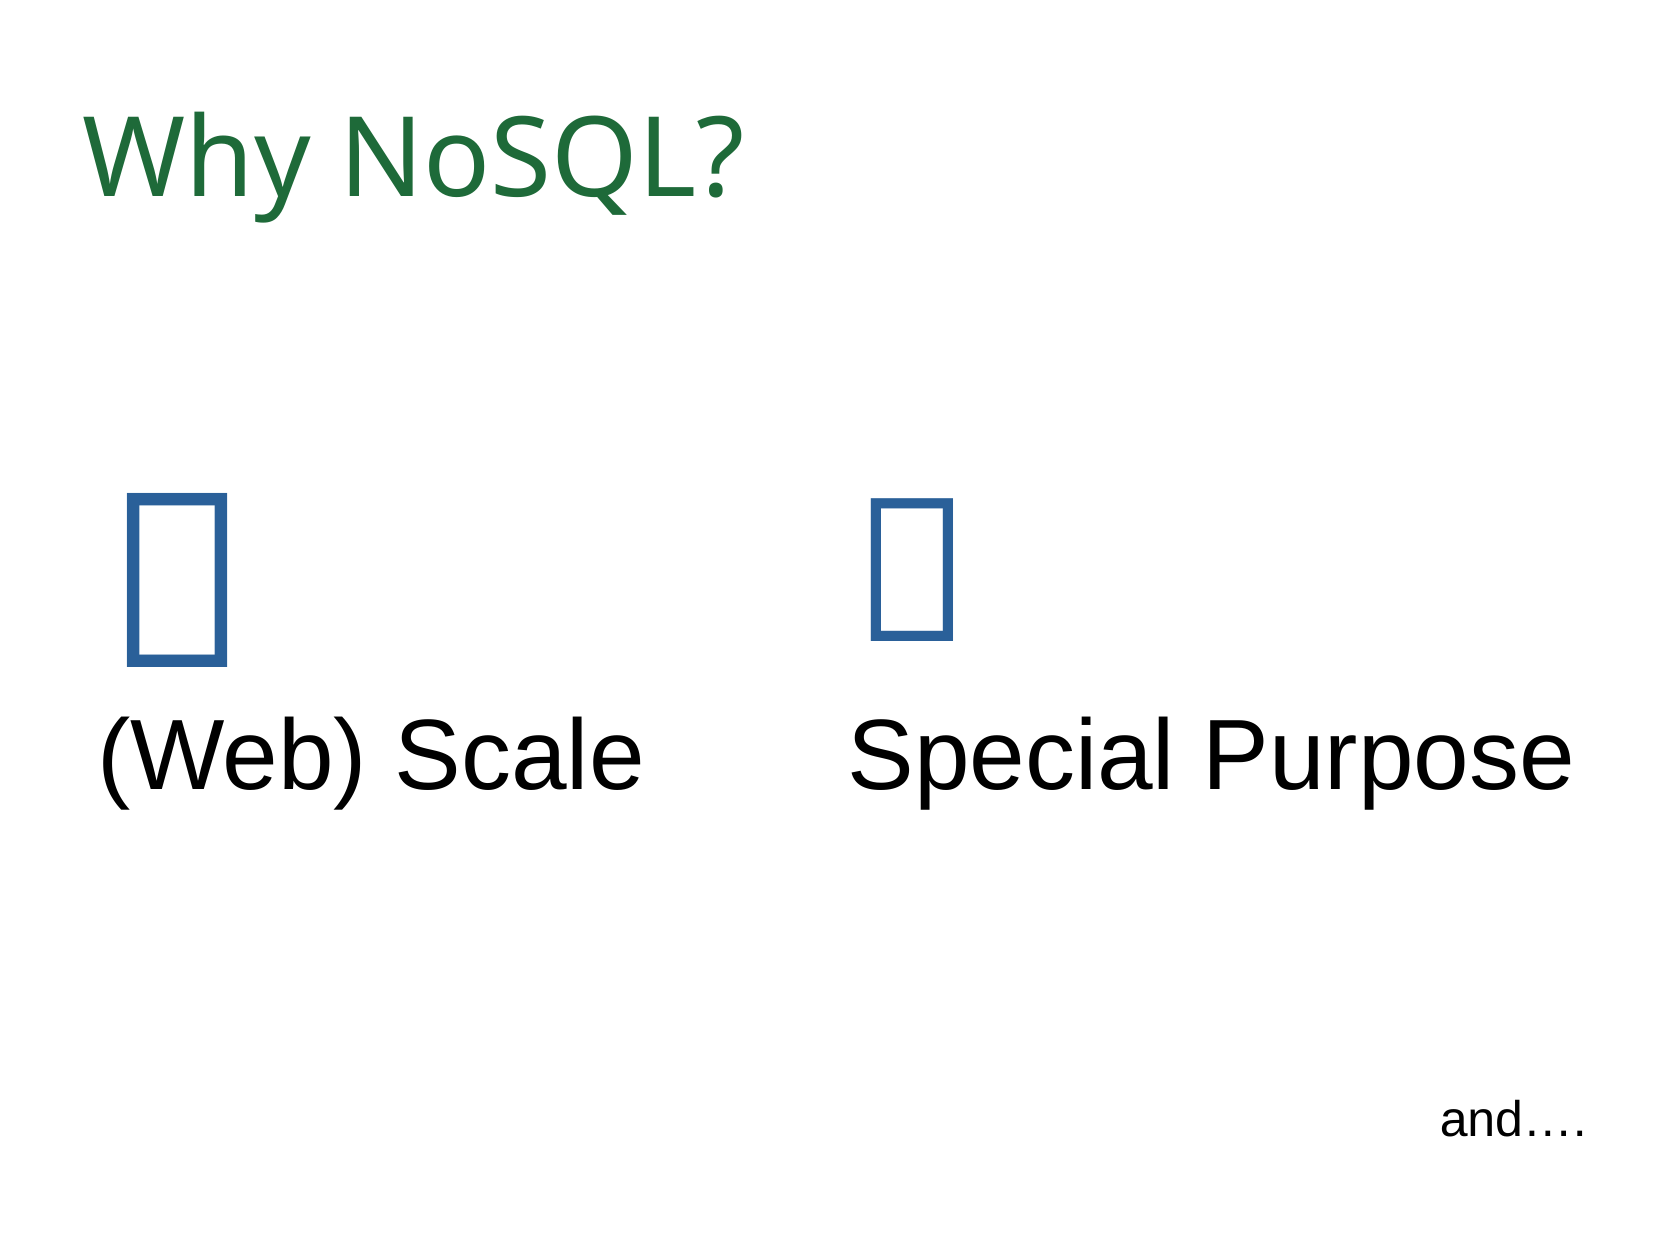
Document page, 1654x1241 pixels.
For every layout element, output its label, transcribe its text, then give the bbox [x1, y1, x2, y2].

text_box  [90, 399, 331, 691]
title Why NoSQL? [82, 49, 1571, 257]
text_box (Web) Scale [82, 691, 661, 860]
text_box  [838, 419, 1079, 691]
text_box Special Purpose [832, 691, 1591, 860]
text_box and…. [1425, 1084, 1642, 1171]
